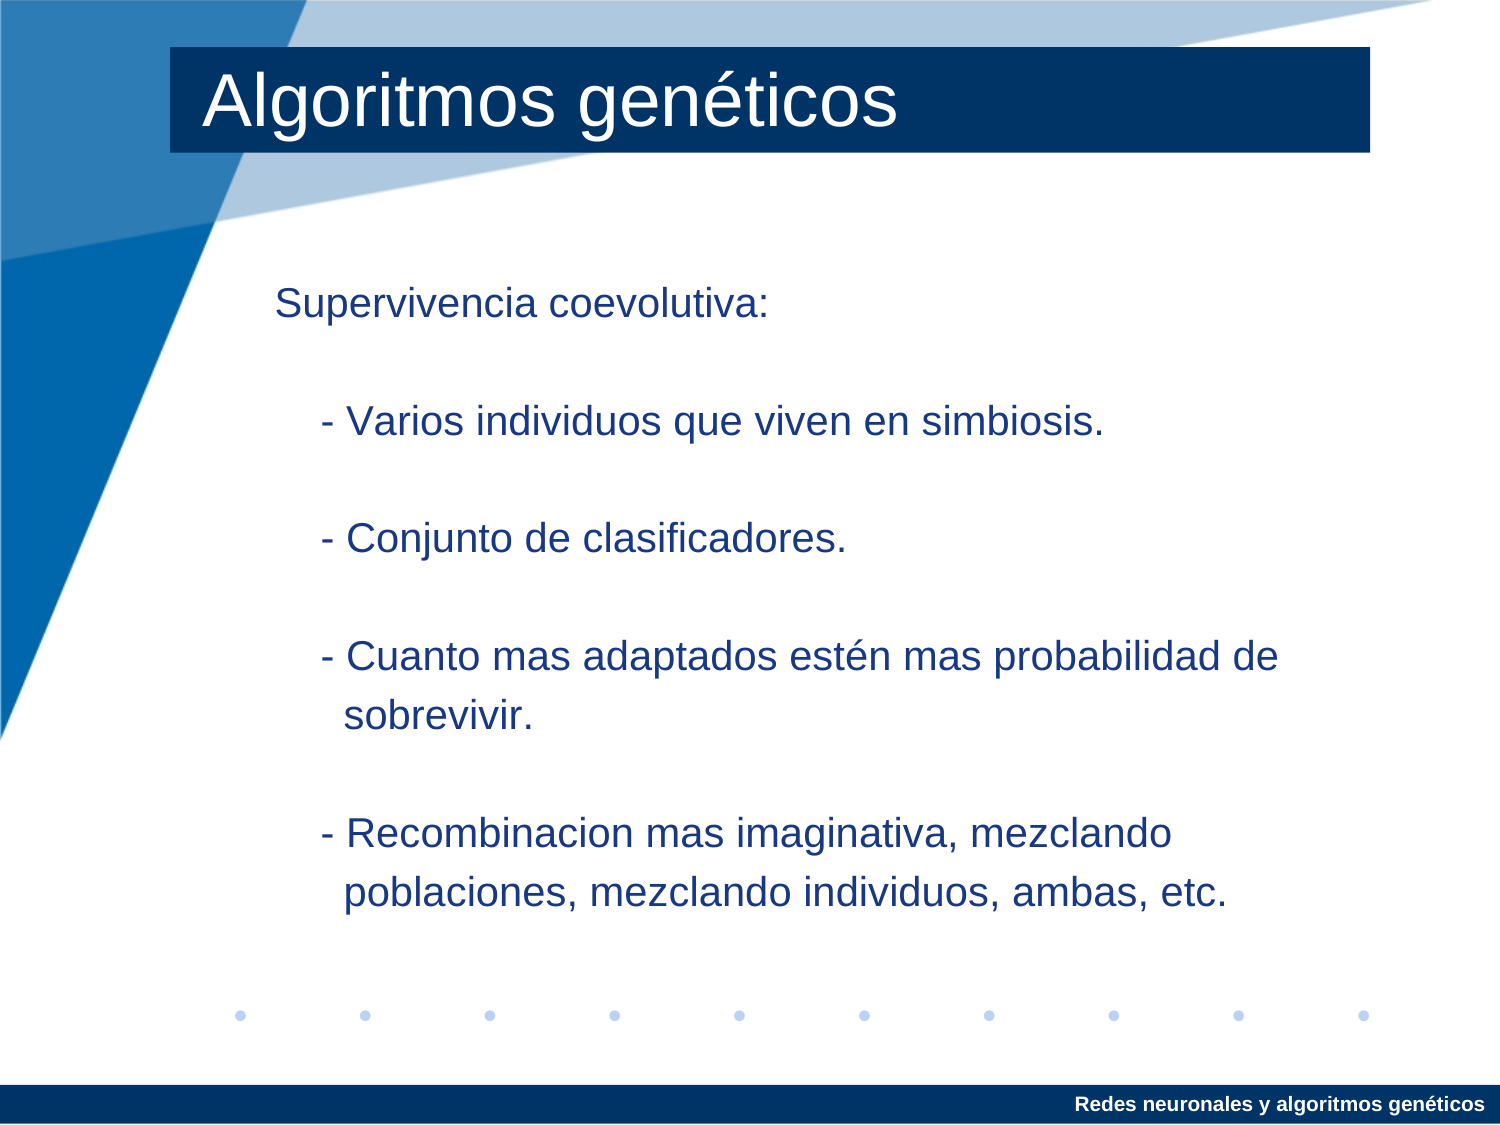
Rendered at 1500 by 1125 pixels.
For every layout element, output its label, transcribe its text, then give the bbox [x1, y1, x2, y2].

title Algoritmos genéticos [170, 47, 1371, 153]
picture [0, 0, 1500, 842]
list Supervivencia coevolutiva: - Varios individuos que viven en simbiosis. - Conjunto de clasificadores. - Cuanto mas adaptados estén mas probabilidad de sobrevivir. - Recombinacion mas imaginativa, mezclando poblaciones, mezclando individuos, ambas, etc. [259, 271, 1435, 1119]
